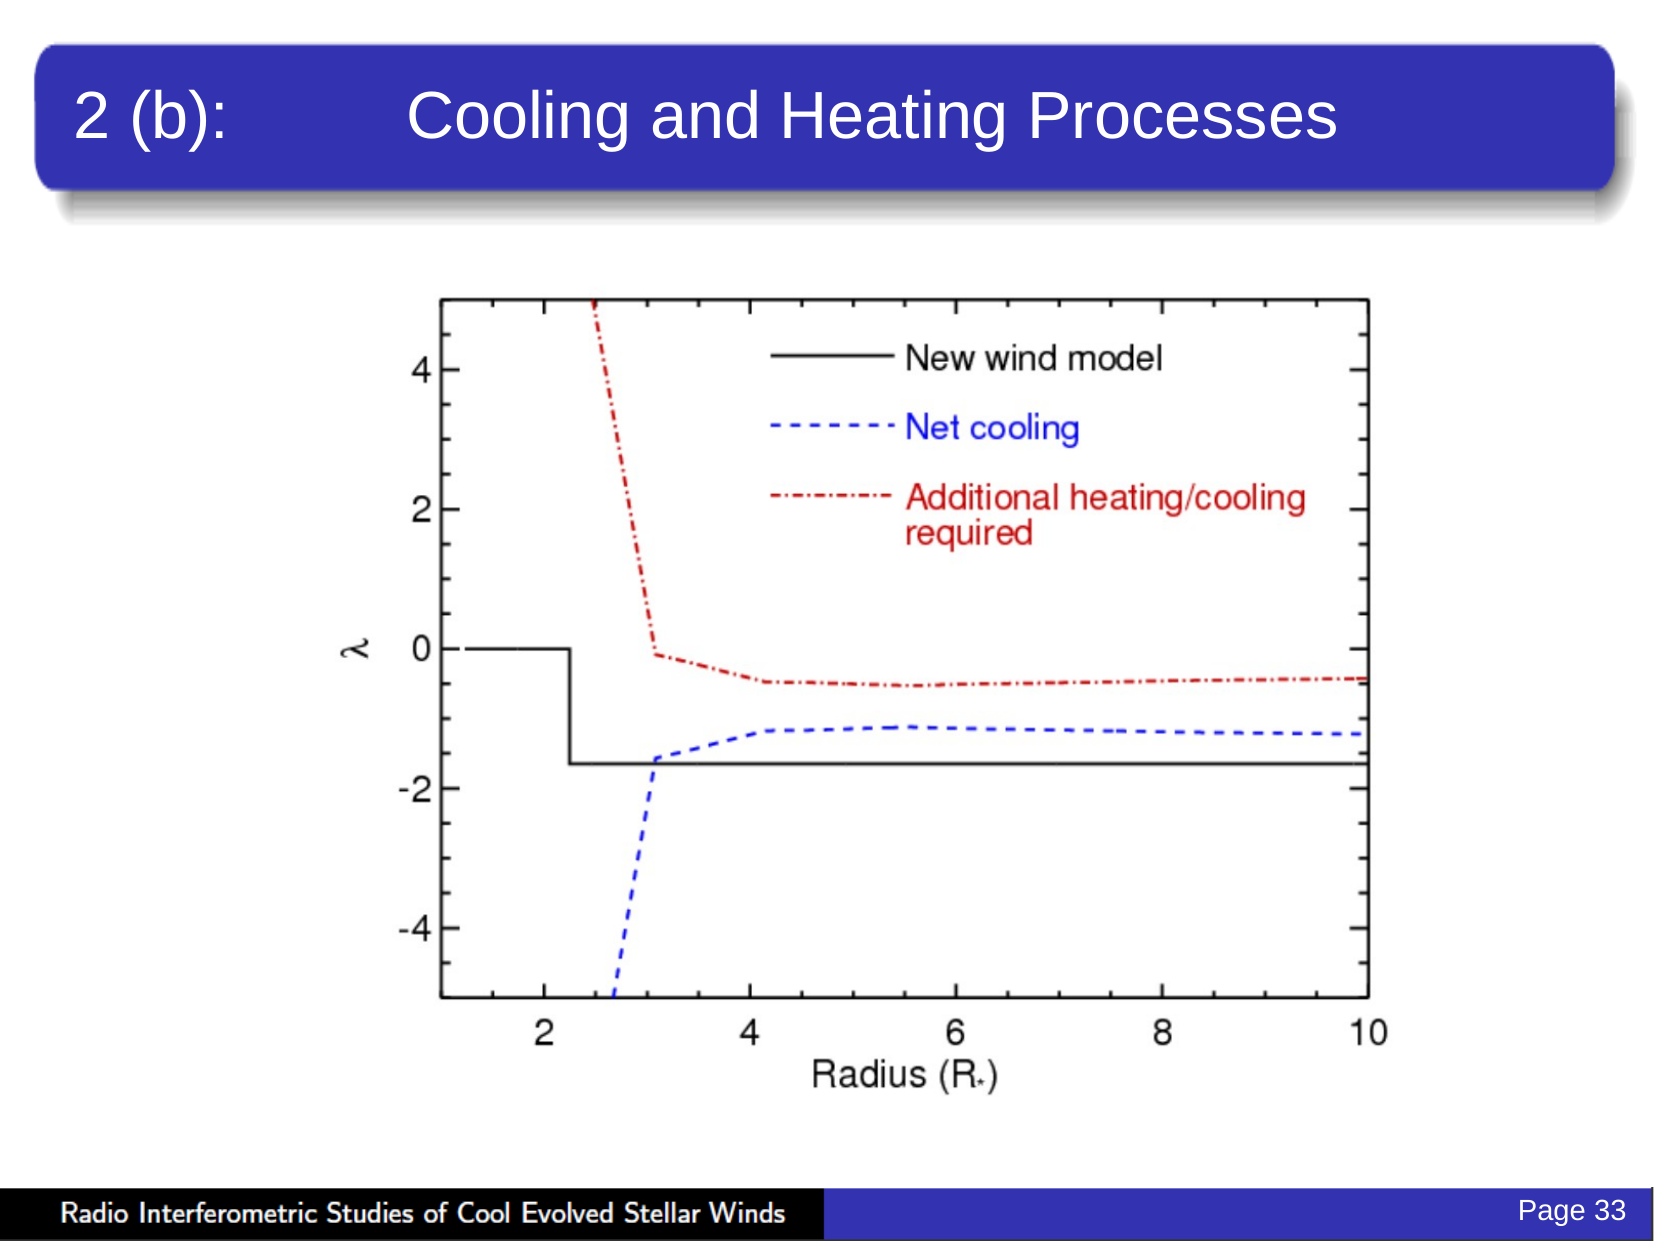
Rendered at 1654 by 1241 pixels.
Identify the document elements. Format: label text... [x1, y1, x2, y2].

picture [23, 29, 1648, 1124]
text_box 2 (b): Cooling and Heating Processes [59, 70, 1595, 189]
text_box Page 33 [814, 1187, 1642, 1235]
picture [0, 1187, 1654, 1241]
